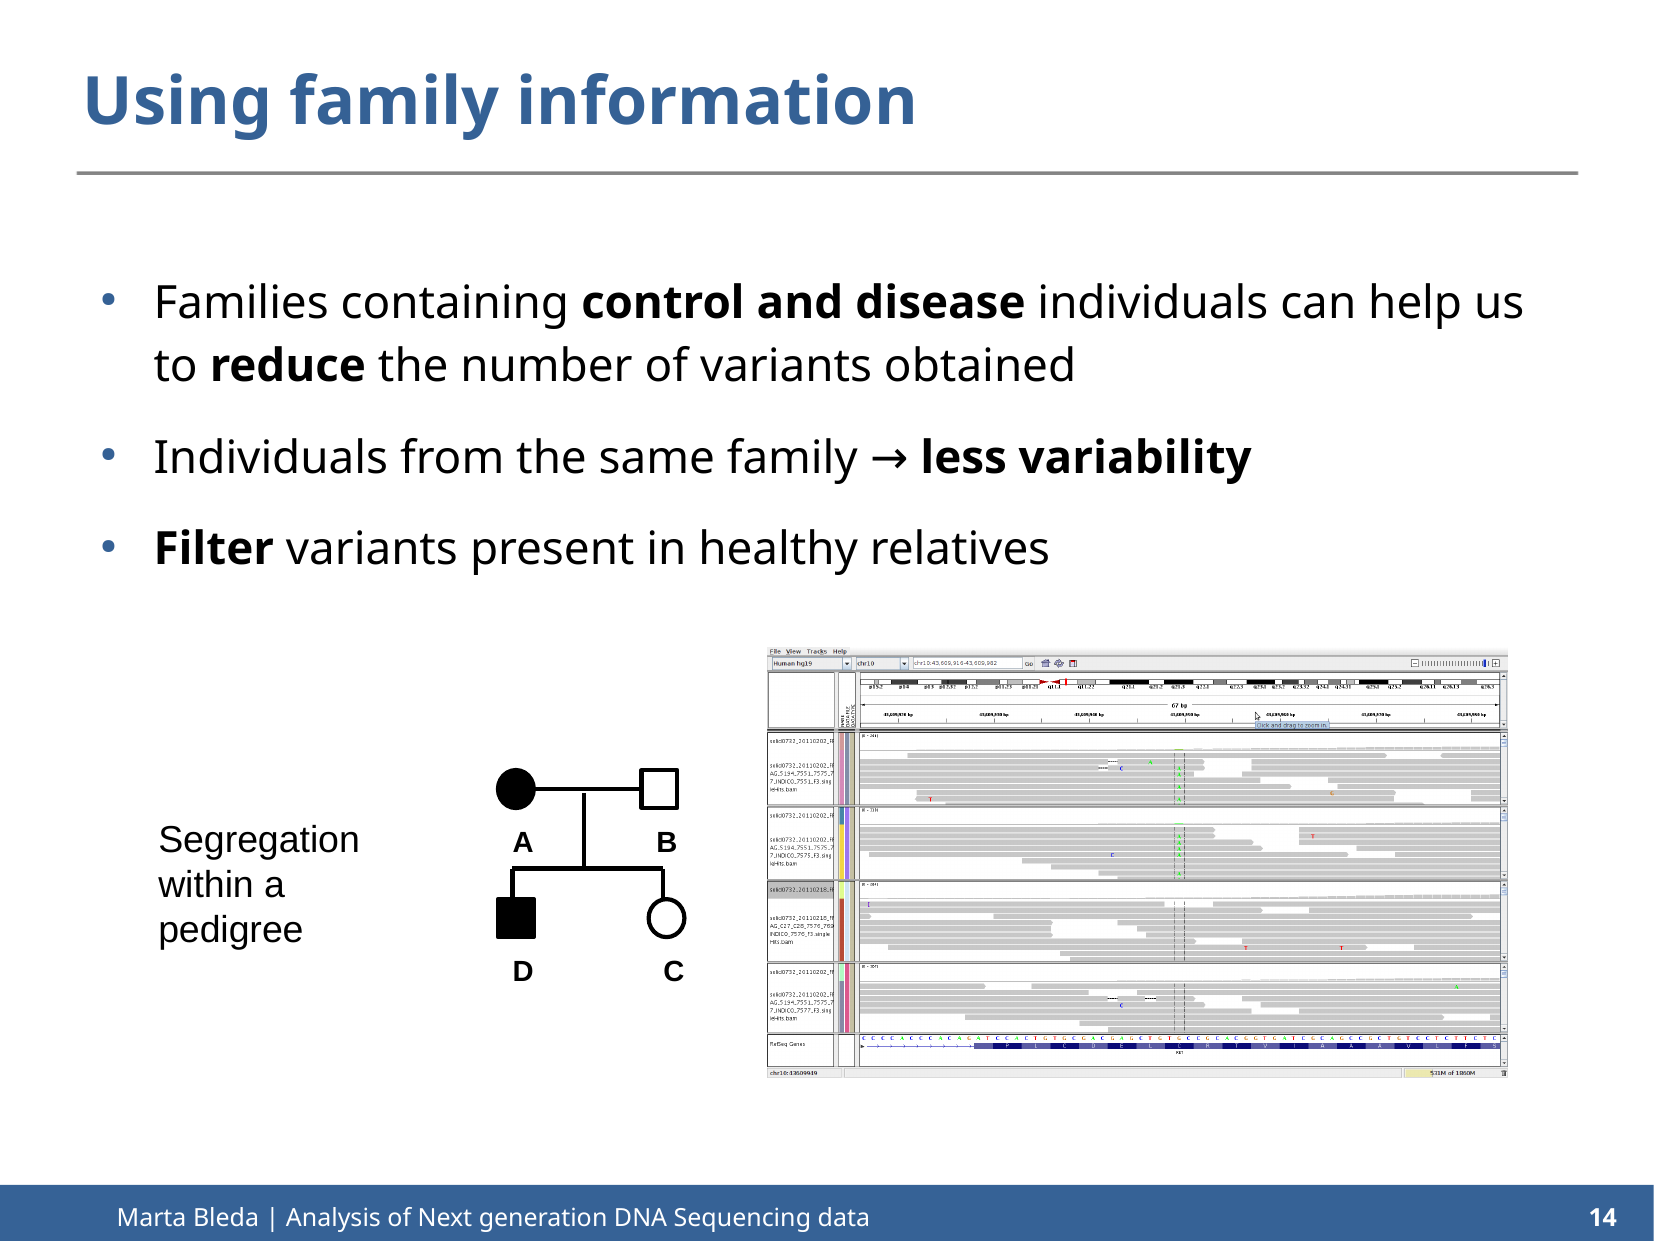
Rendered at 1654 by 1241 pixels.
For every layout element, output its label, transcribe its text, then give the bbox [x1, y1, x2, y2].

text_box B [641, 815, 692, 866]
text_box [648, 899, 685, 938]
text_box D [497, 944, 549, 995]
text_box [497, 899, 534, 938]
text_box Segregation within a pedigree [143, 808, 428, 958]
text_box [497, 770, 534, 809]
text_box C [648, 944, 699, 995]
text_box [641, 770, 678, 808]
picture [767, 647, 1508, 1078]
list Families containing control and disease individuals can help us to reduce the number of variants obtained Individuals from the same family → less variability Filter variants present in healthy relatives [82, 269, 1538, 989]
text_box A [497, 815, 549, 866]
title Using family information [82, 49, 1571, 148]
picture [74, 170, 1580, 175]
